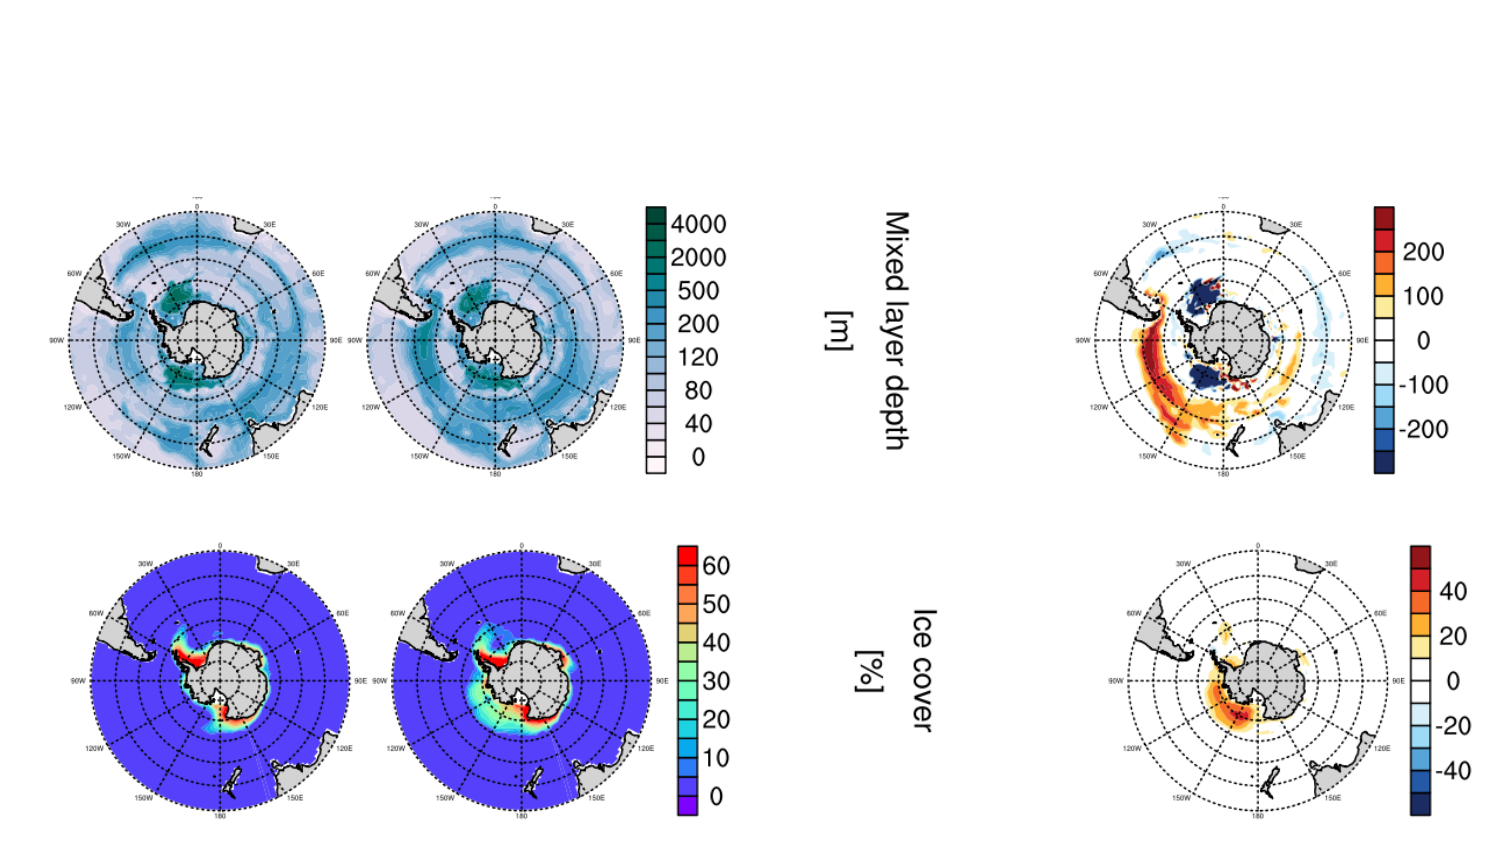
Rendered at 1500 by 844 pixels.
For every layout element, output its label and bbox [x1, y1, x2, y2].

picture [60, 539, 1495, 823]
picture [41, 197, 1459, 479]
